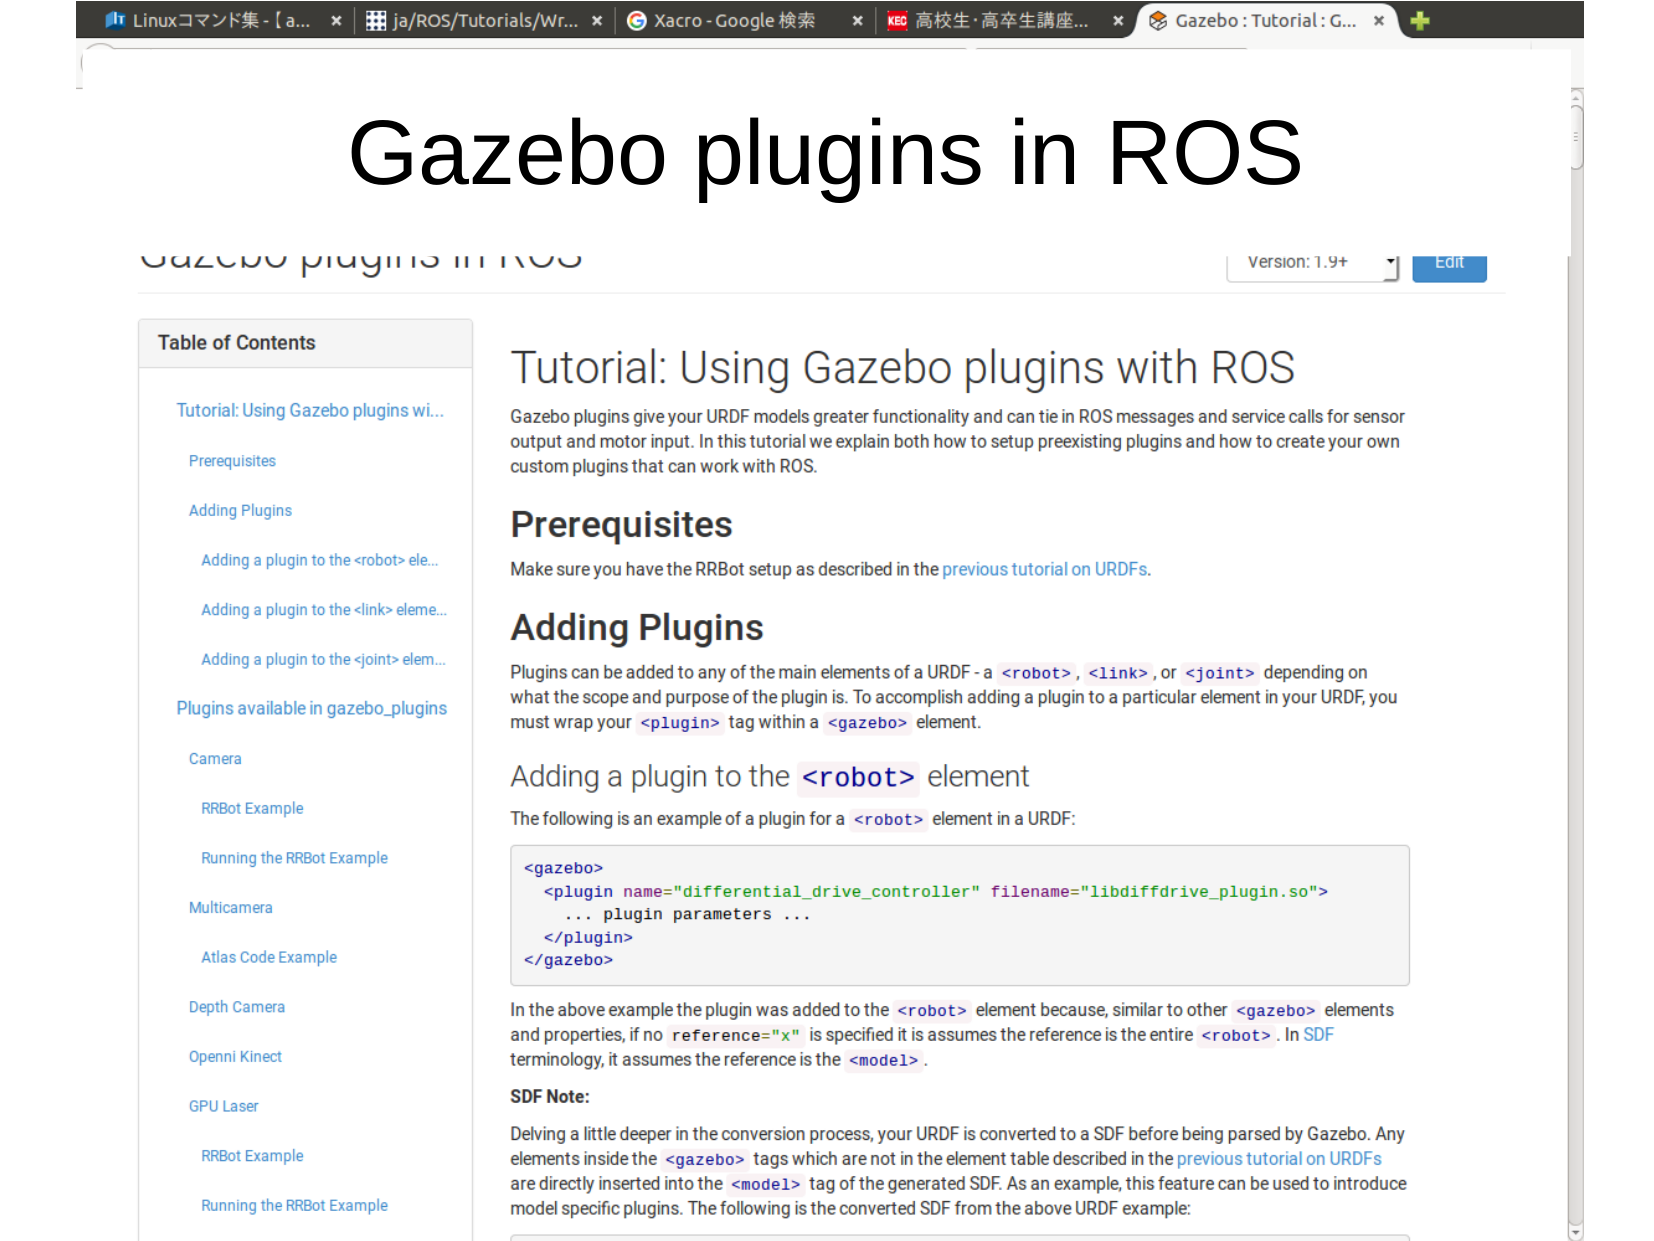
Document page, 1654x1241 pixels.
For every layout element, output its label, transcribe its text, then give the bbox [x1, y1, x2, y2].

title Gazebo plugins in ROS [82, 49, 1571, 257]
picture [76, 1, 1584, 1241]
